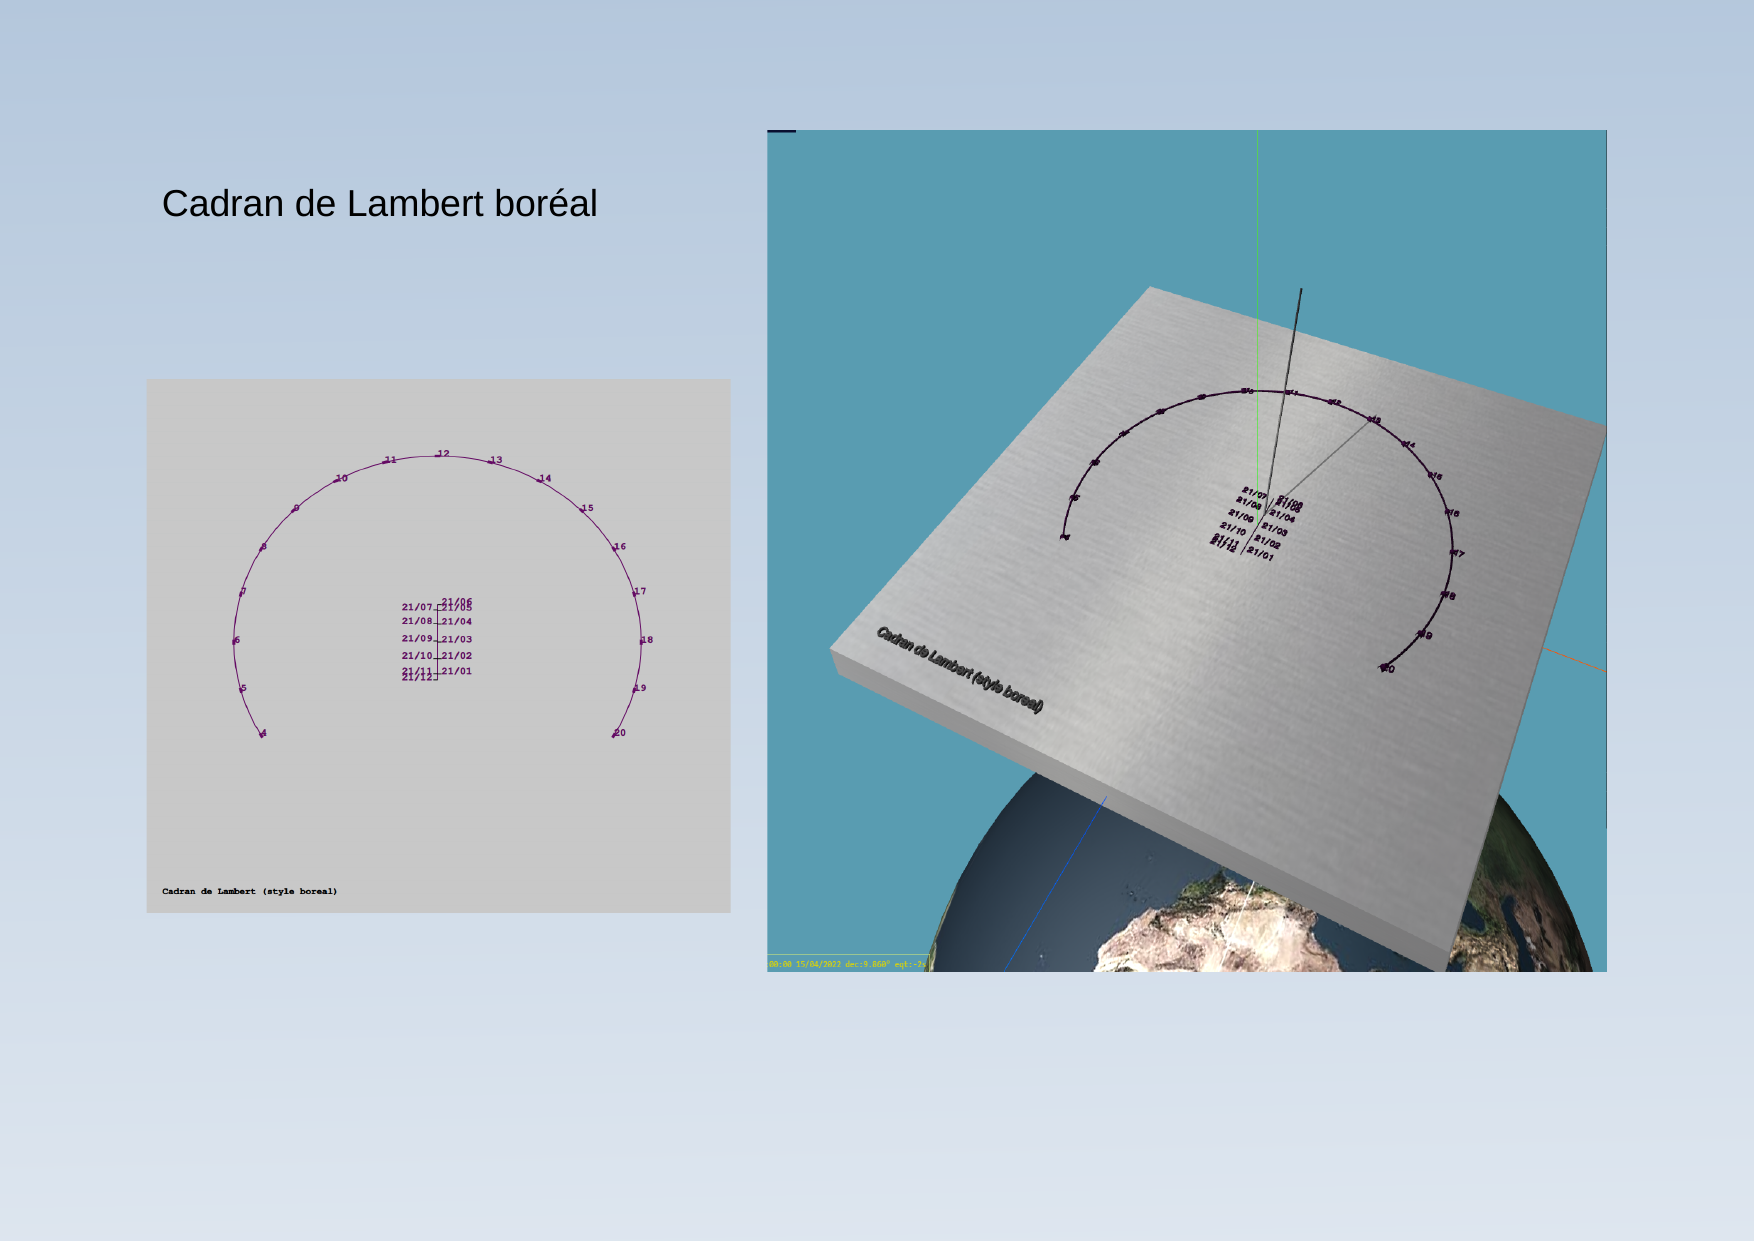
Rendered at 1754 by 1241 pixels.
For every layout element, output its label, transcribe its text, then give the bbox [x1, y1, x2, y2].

picture [767, 130, 1607, 972]
picture [146, 379, 731, 913]
title Cadran de Lambert boréal [88, 130, 673, 273]
